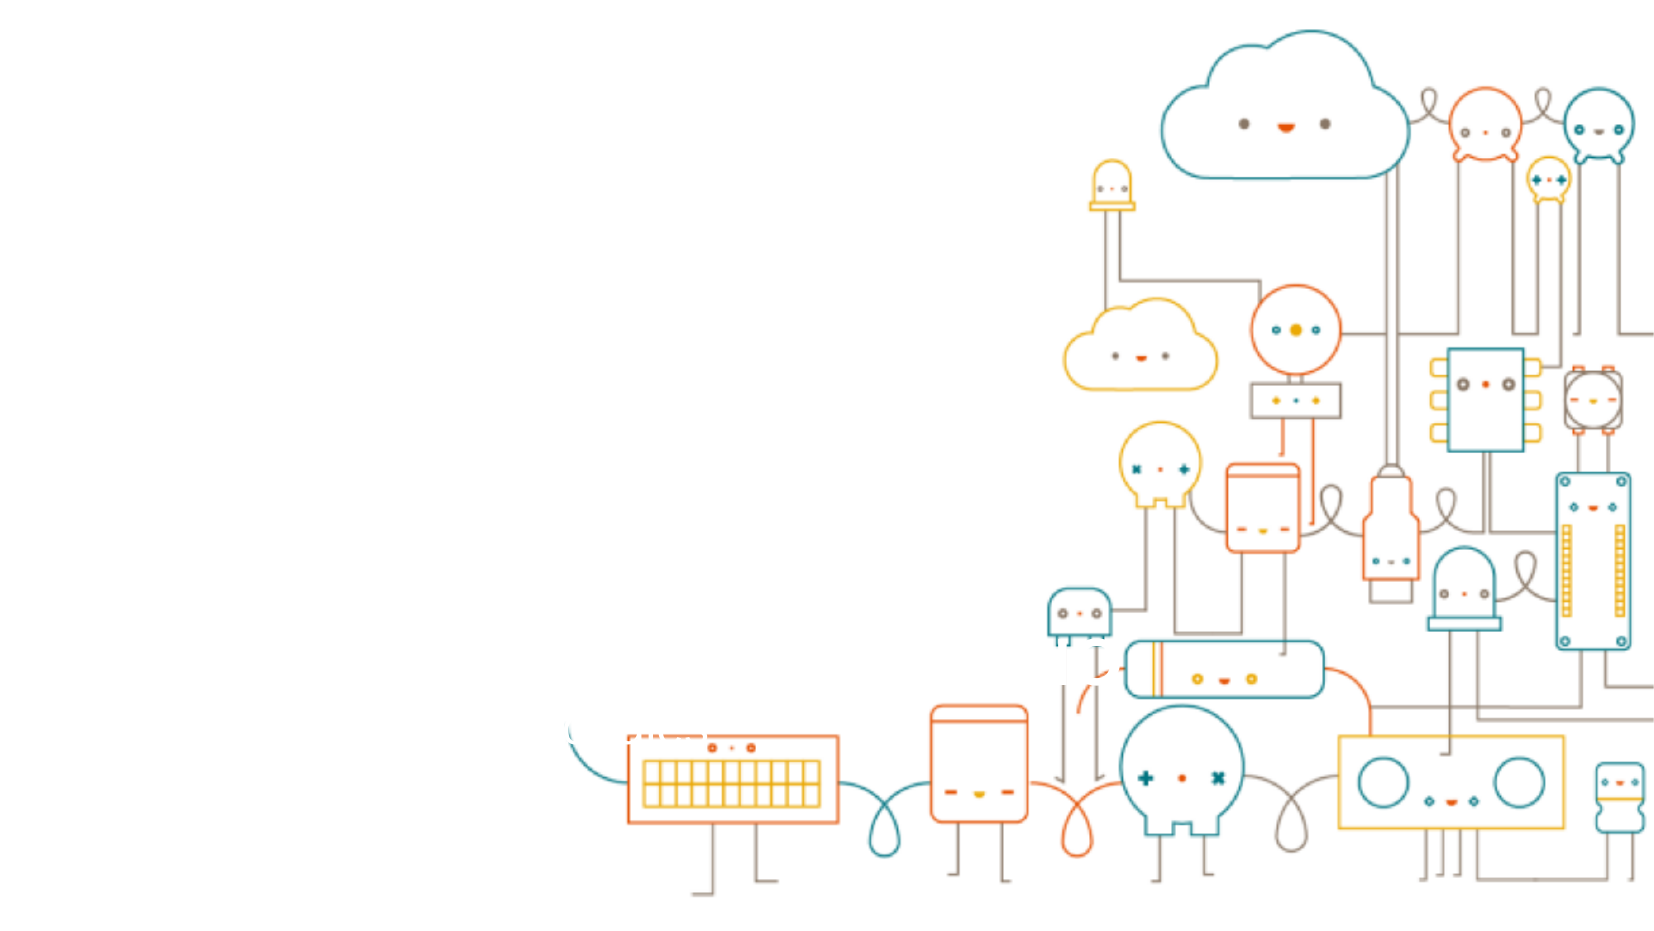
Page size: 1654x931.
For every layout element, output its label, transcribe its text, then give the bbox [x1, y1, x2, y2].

title OBTENER PRODUCTO ARDUINO Internacionales y Nacionales [70, 612, 1264, 768]
picture [0, 0, 1654, 931]
